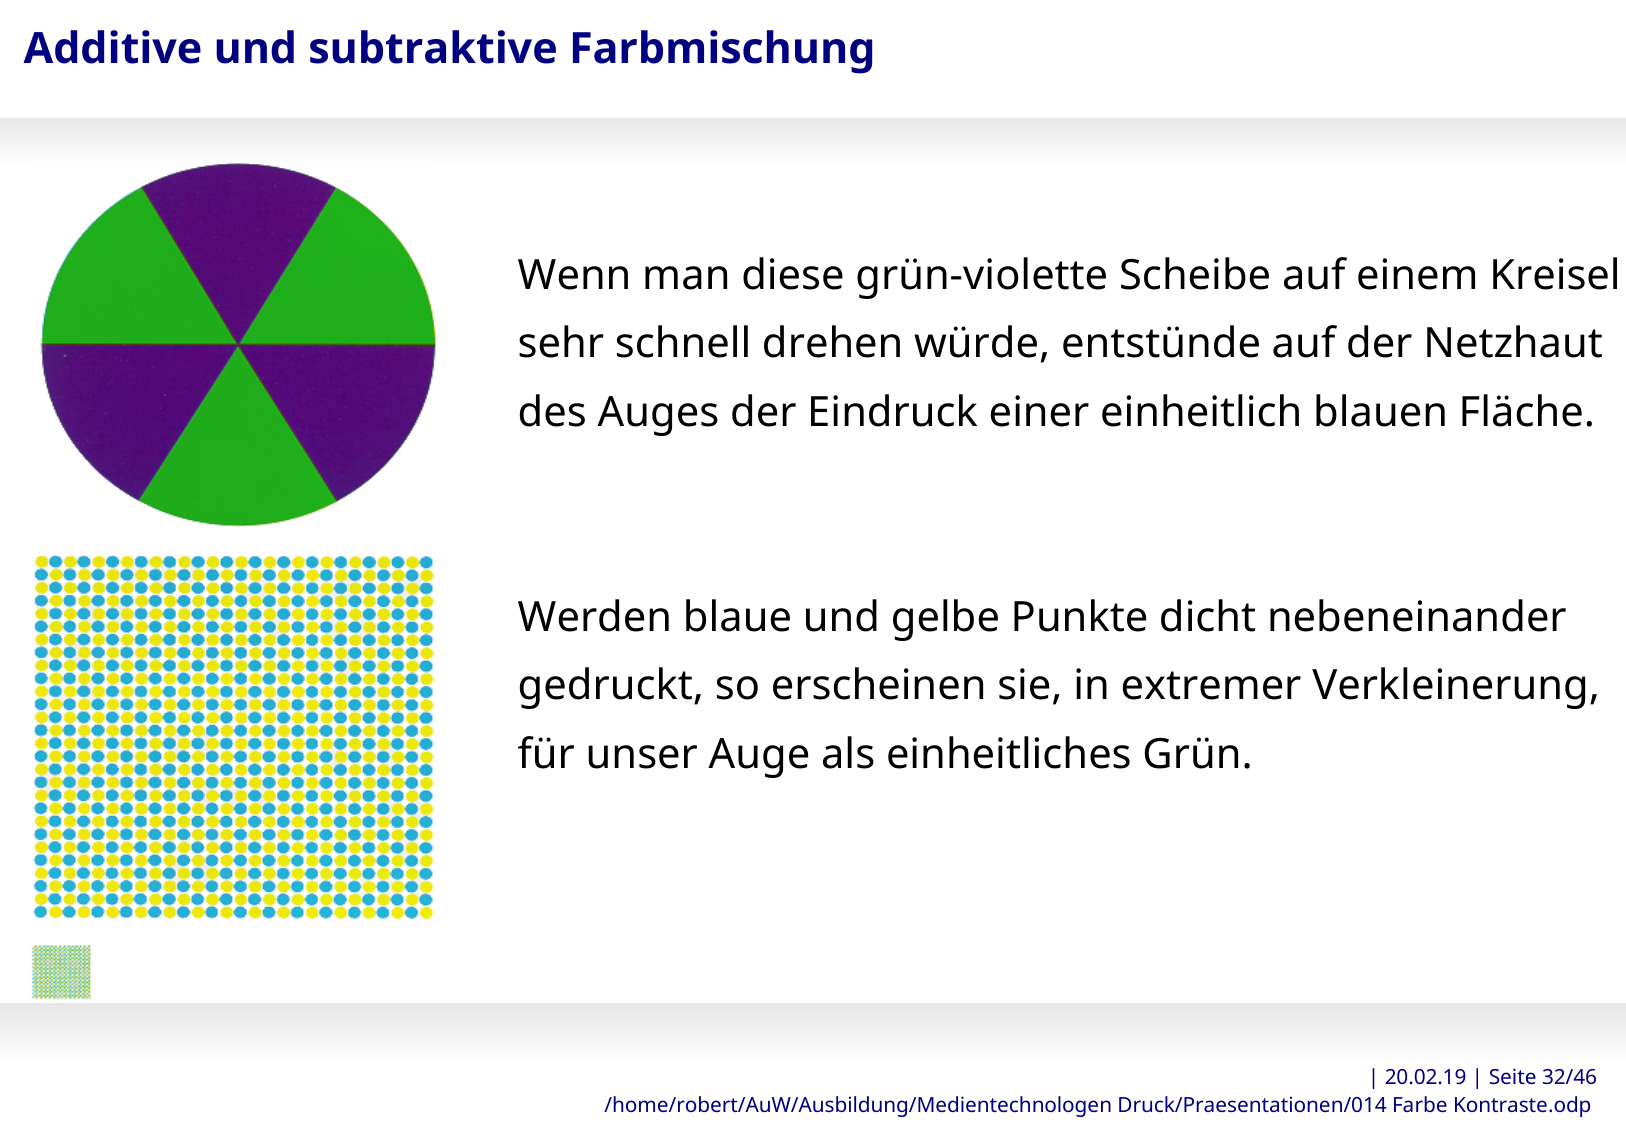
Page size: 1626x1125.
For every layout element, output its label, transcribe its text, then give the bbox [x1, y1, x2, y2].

list Wenn man diese grün-violette Scheibe auf einem Kreisel sehr schnell drehen würde, entstünde auf der Netzhaut des Auges der Eindruck einer einheitlich blauen Fläche. Werden blaue und gelbe Punkte dicht nebeneinander gedruckt, so erscheinen sie, in extremer Verkleinerung, für unser Auge als einheitliches Grün. [470, 176, 1626, 995]
title Additive und subtraktive Farbmischung [23, 5, 1600, 154]
picture [28, 163, 437, 1002]
